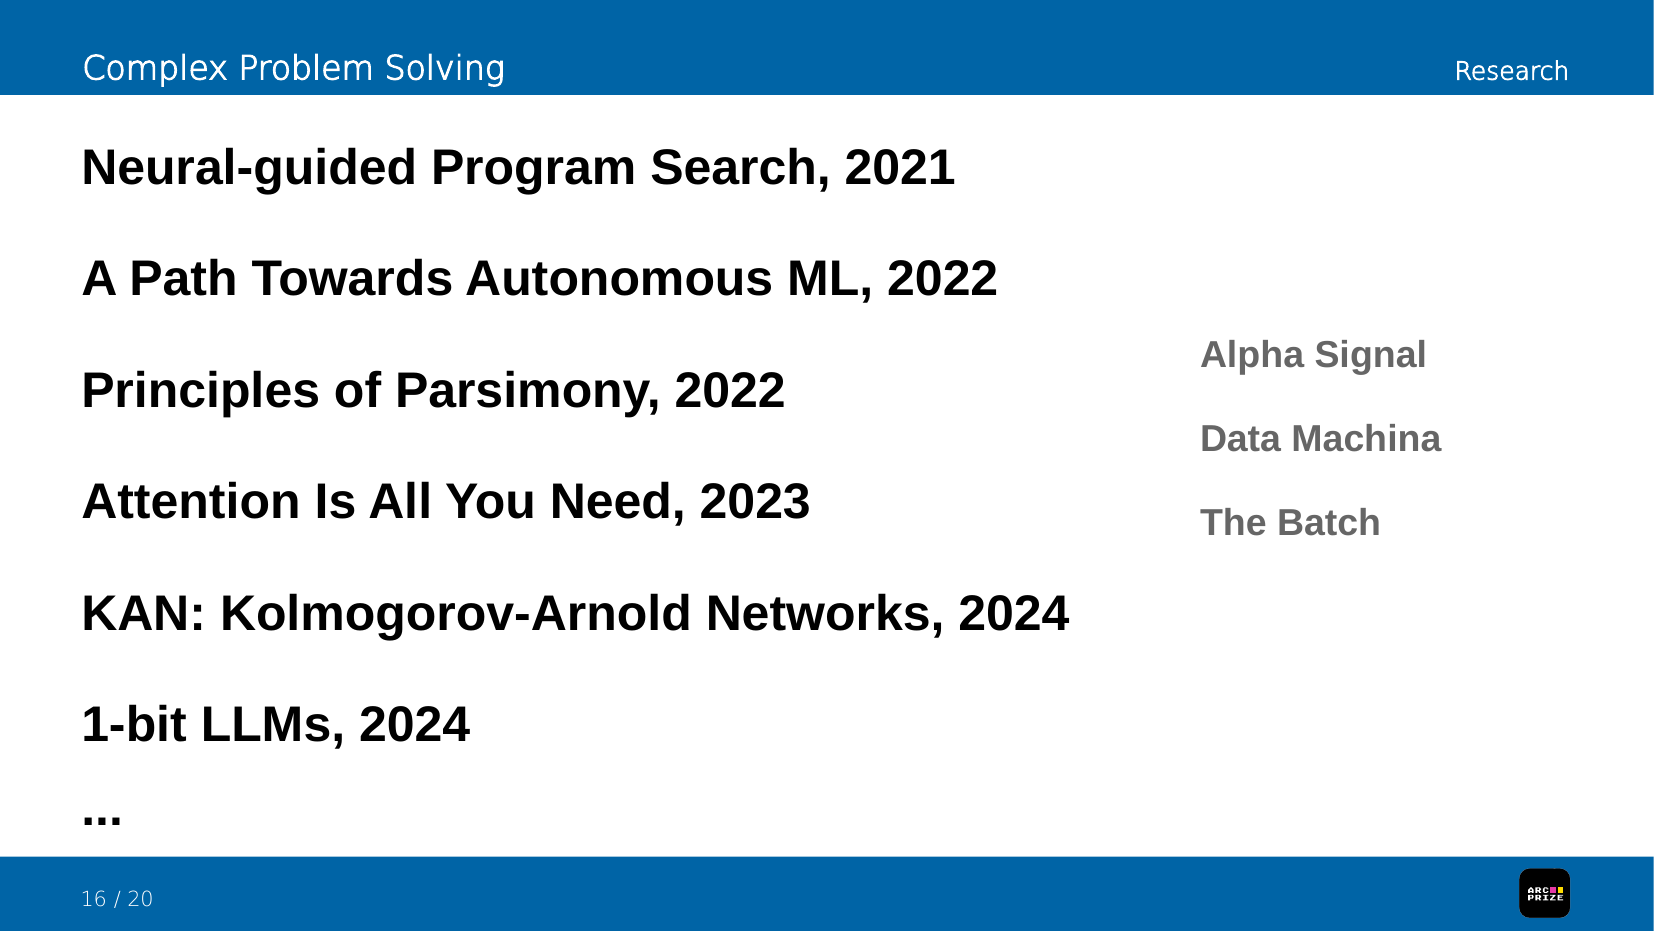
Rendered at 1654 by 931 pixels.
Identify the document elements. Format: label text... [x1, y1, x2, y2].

text_box Alpha Signal Data Machina The Batch [1200, 137, 1605, 741]
picture [1519, 868, 1571, 918]
title Complex Problem Solving [82, 48, 788, 88]
text_box Neural-guided Program Search, 2021 A Path Towards Autonomous ML, 2022 Principles of Parsimony, 2022 Attention Is All You Need, 2023 KAN: Kolmogorov-Arnold Networks, 2024 1-bit LLMs, 2024 ... [81, 138, 1163, 836]
